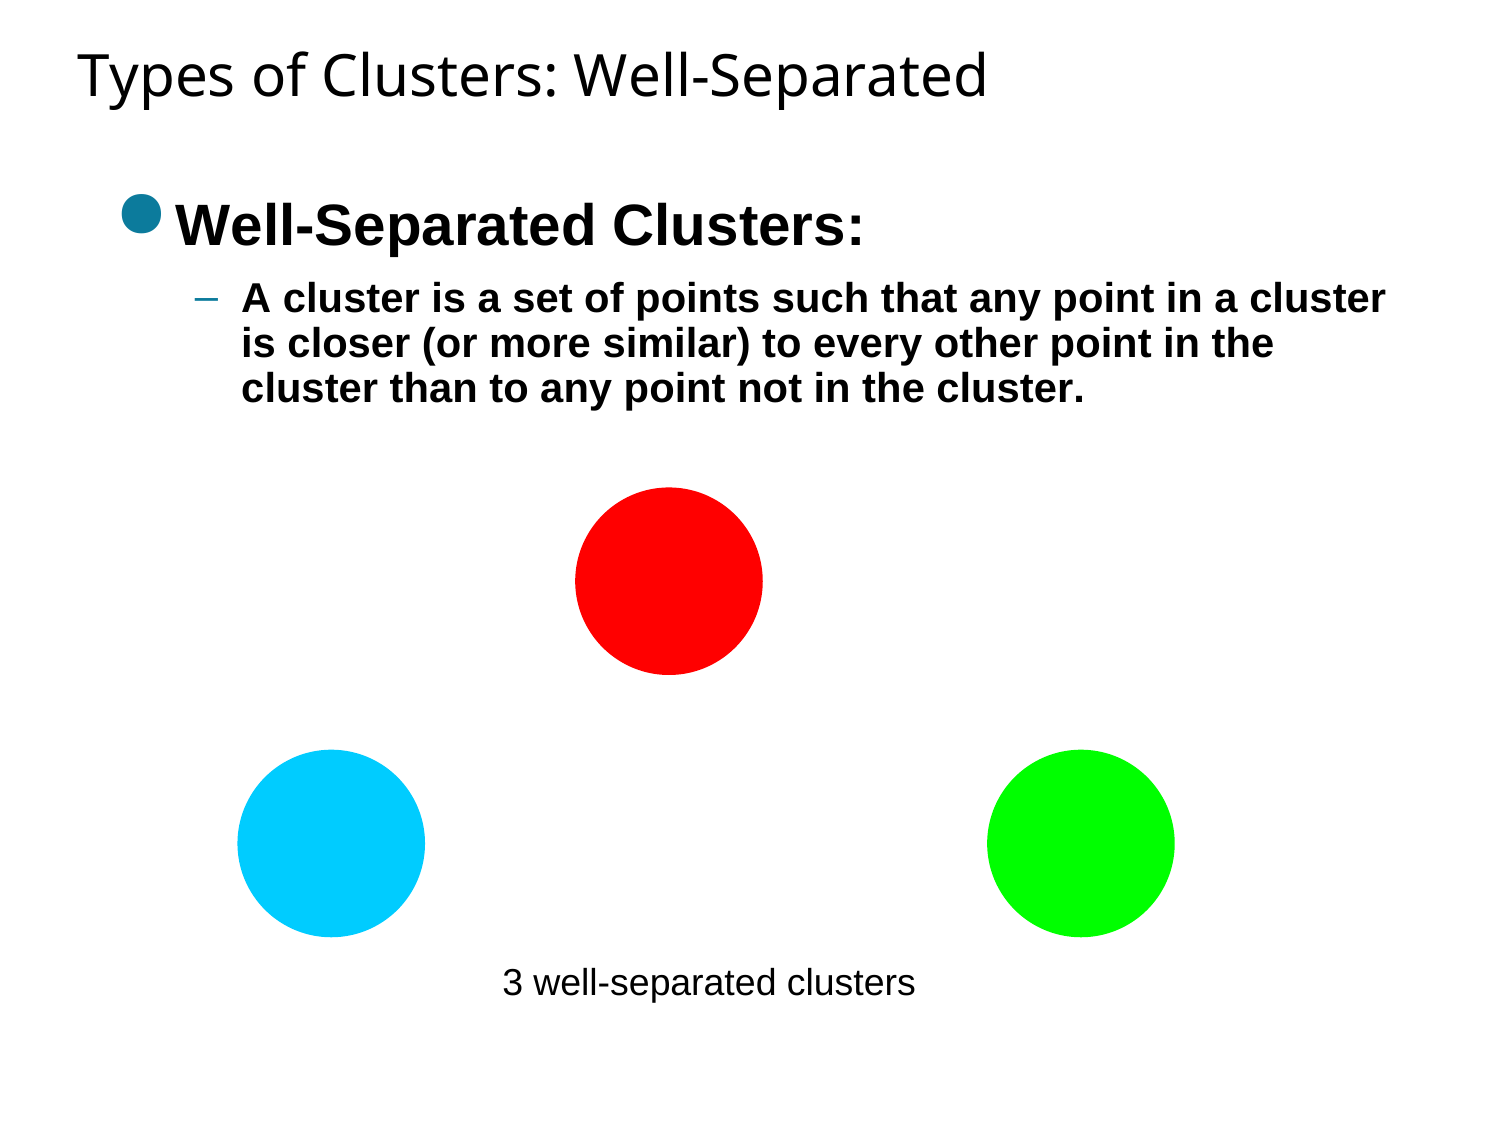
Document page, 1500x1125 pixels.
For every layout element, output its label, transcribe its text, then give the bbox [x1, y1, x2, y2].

text_box Well-Separated Clusters: A cluster is a set of points such that any point in a cluster is closer (or more similar) to every other point in the cluster than to any point not in the cluster. [104, 187, 1418, 1026]
text_box [237, 749, 426, 938]
text_box [575, 487, 763, 676]
text_box [987, 749, 1175, 938]
text_box 3 well-separated clusters [487, 949, 1013, 1011]
text_box Types of Clusters: Well-Separated [62, 24, 1421, 116]
